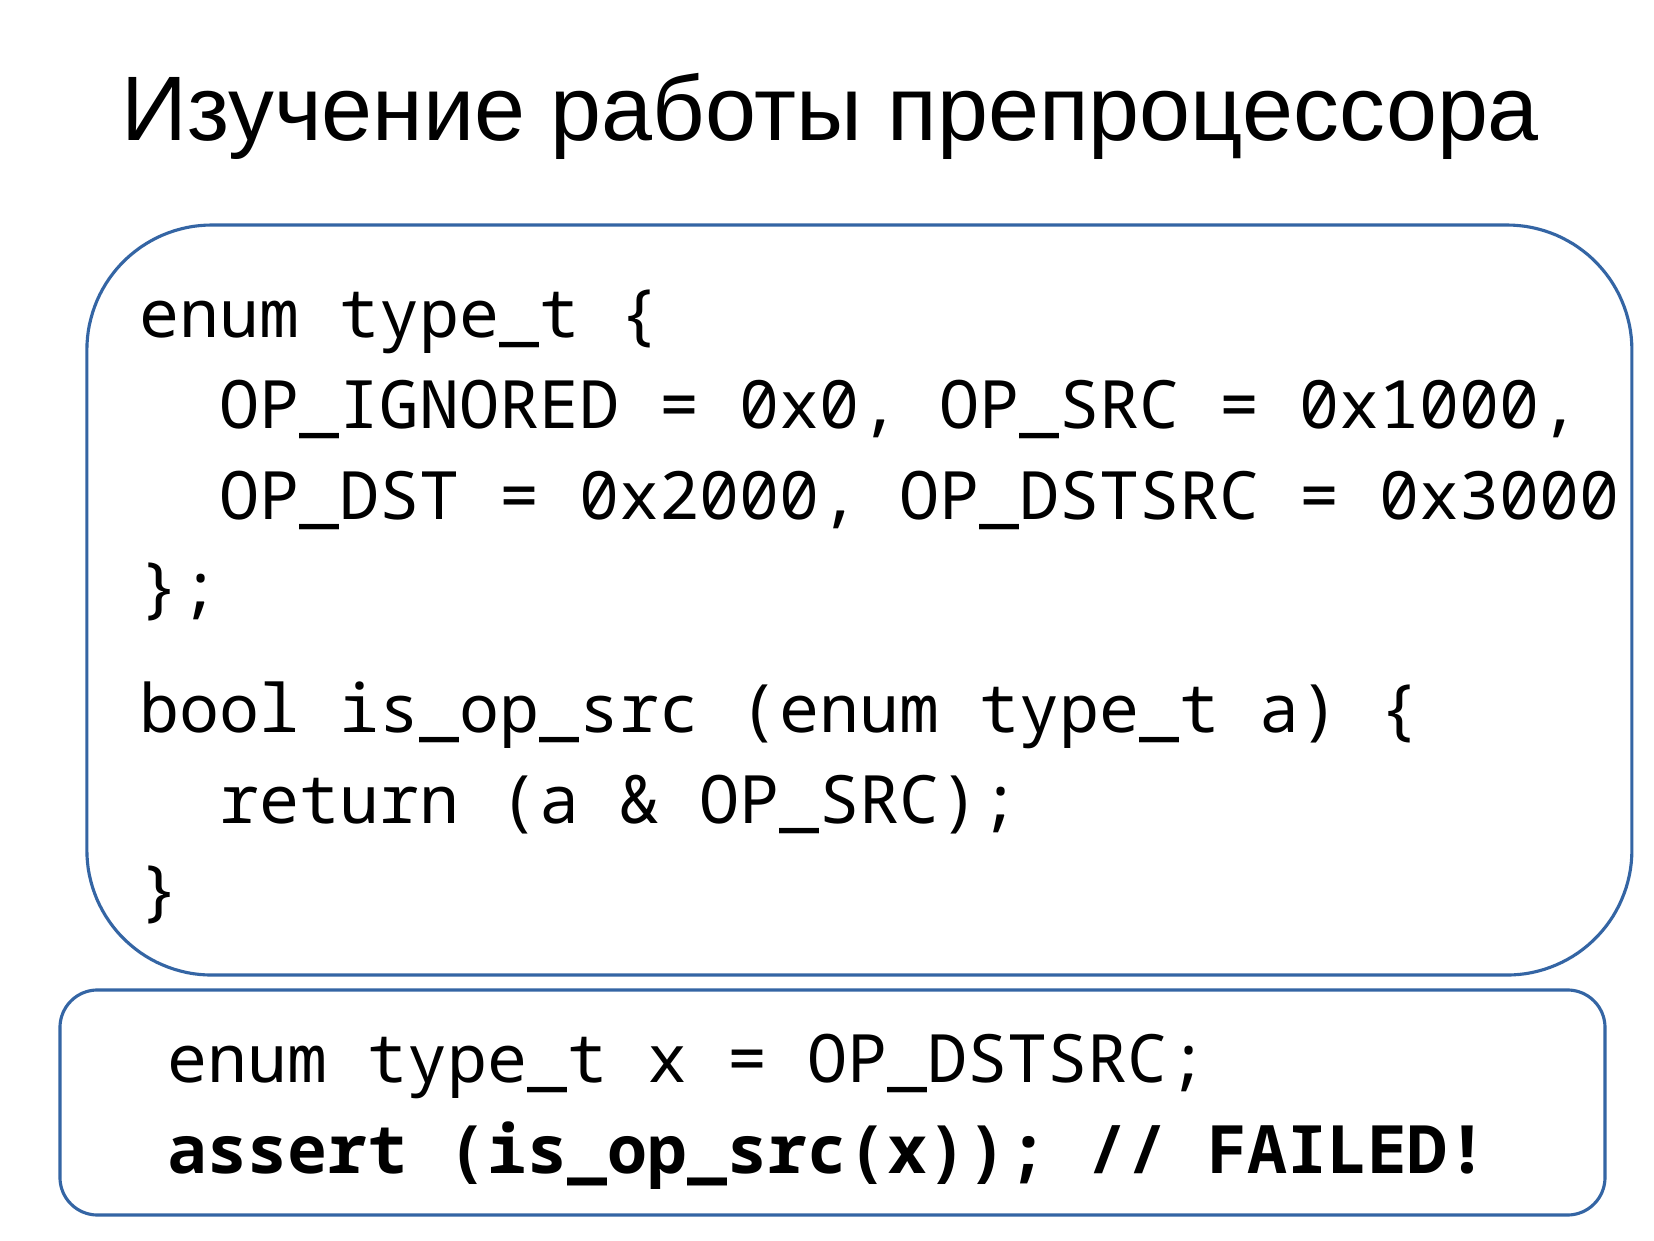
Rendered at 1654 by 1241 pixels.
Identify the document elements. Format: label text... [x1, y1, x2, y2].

text_box enum type_t x = OP_DSTSRC; assert (is_op_src(x)); // FAILED! [60, 990, 1606, 1216]
title Изучение работы препроцессора [86, 0, 1576, 208]
text_box enum type_t { OP_IGNORED = 0x0, OP_SRC = 0x1000, OP_DST = 0x2000, OP_DSTSRC = 0x3000 }; bool is_op_src (enum type_t a) { return (a & OP_SRC); } [86, 225, 1632, 976]
